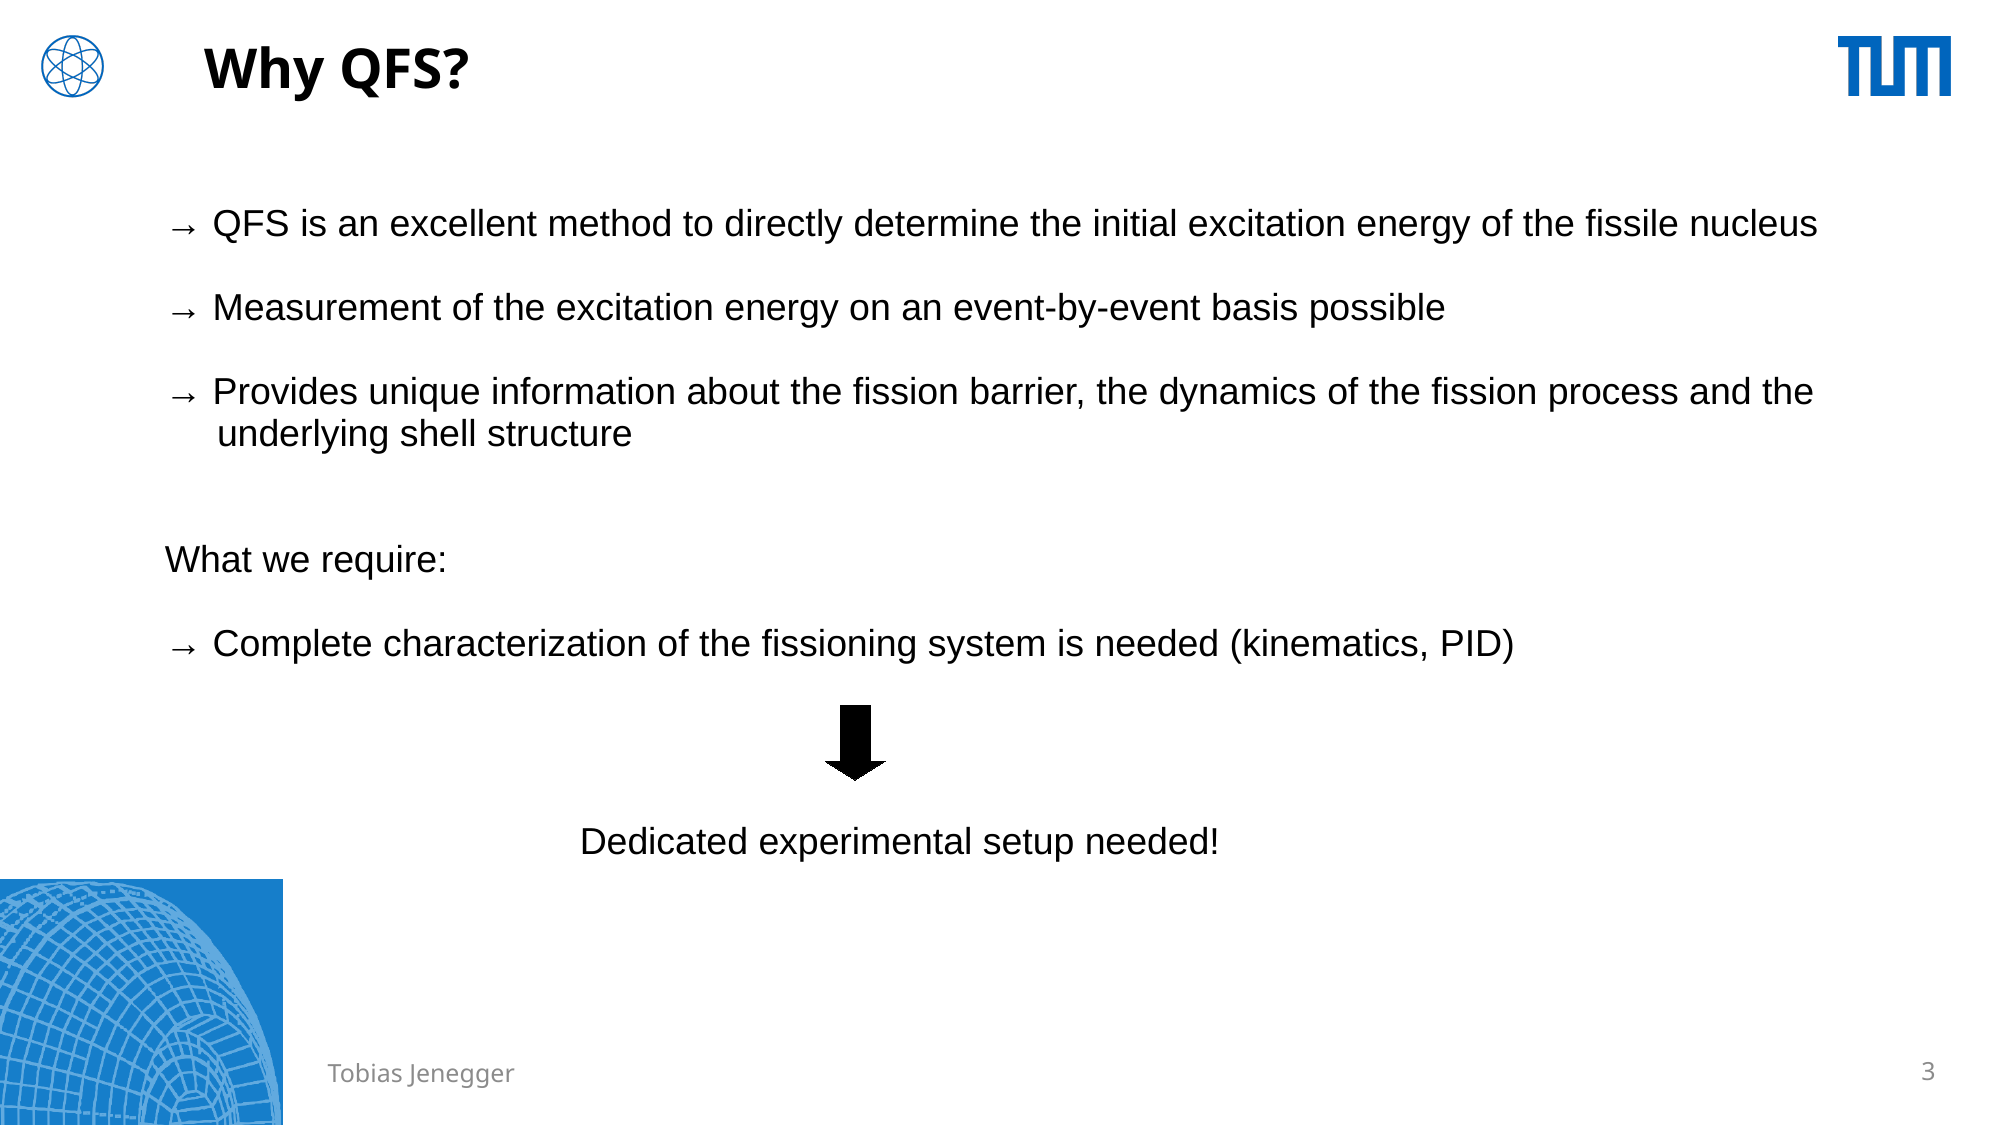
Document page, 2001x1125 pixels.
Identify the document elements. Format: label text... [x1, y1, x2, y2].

picture [0, 879, 283, 1125]
picture [36, 30, 108, 101]
text_box Tobias Jenegger [312, 1042, 588, 1103]
text_box → QFS is an excellent method to directly determine the initial excitation energy of the fissile nucleus → Measurement of the excitation energy on an event-by-event basis possible → Provides unique information about the fission barrier, the dynamics of the fission process and the underlying shell structure What we require: → Complete characterization of the fissioning system is needed (kinematics, PID) [150, 195, 1876, 756]
text_box [825, 705, 886, 781]
picture [1861, 36, 1951, 96]
text_box Dedicated experimental setup needed! [375, 813, 1426, 871]
text_box <number> [1500, 1042, 1951, 1103]
title Why QFS? [189, 32, 1861, 109]
